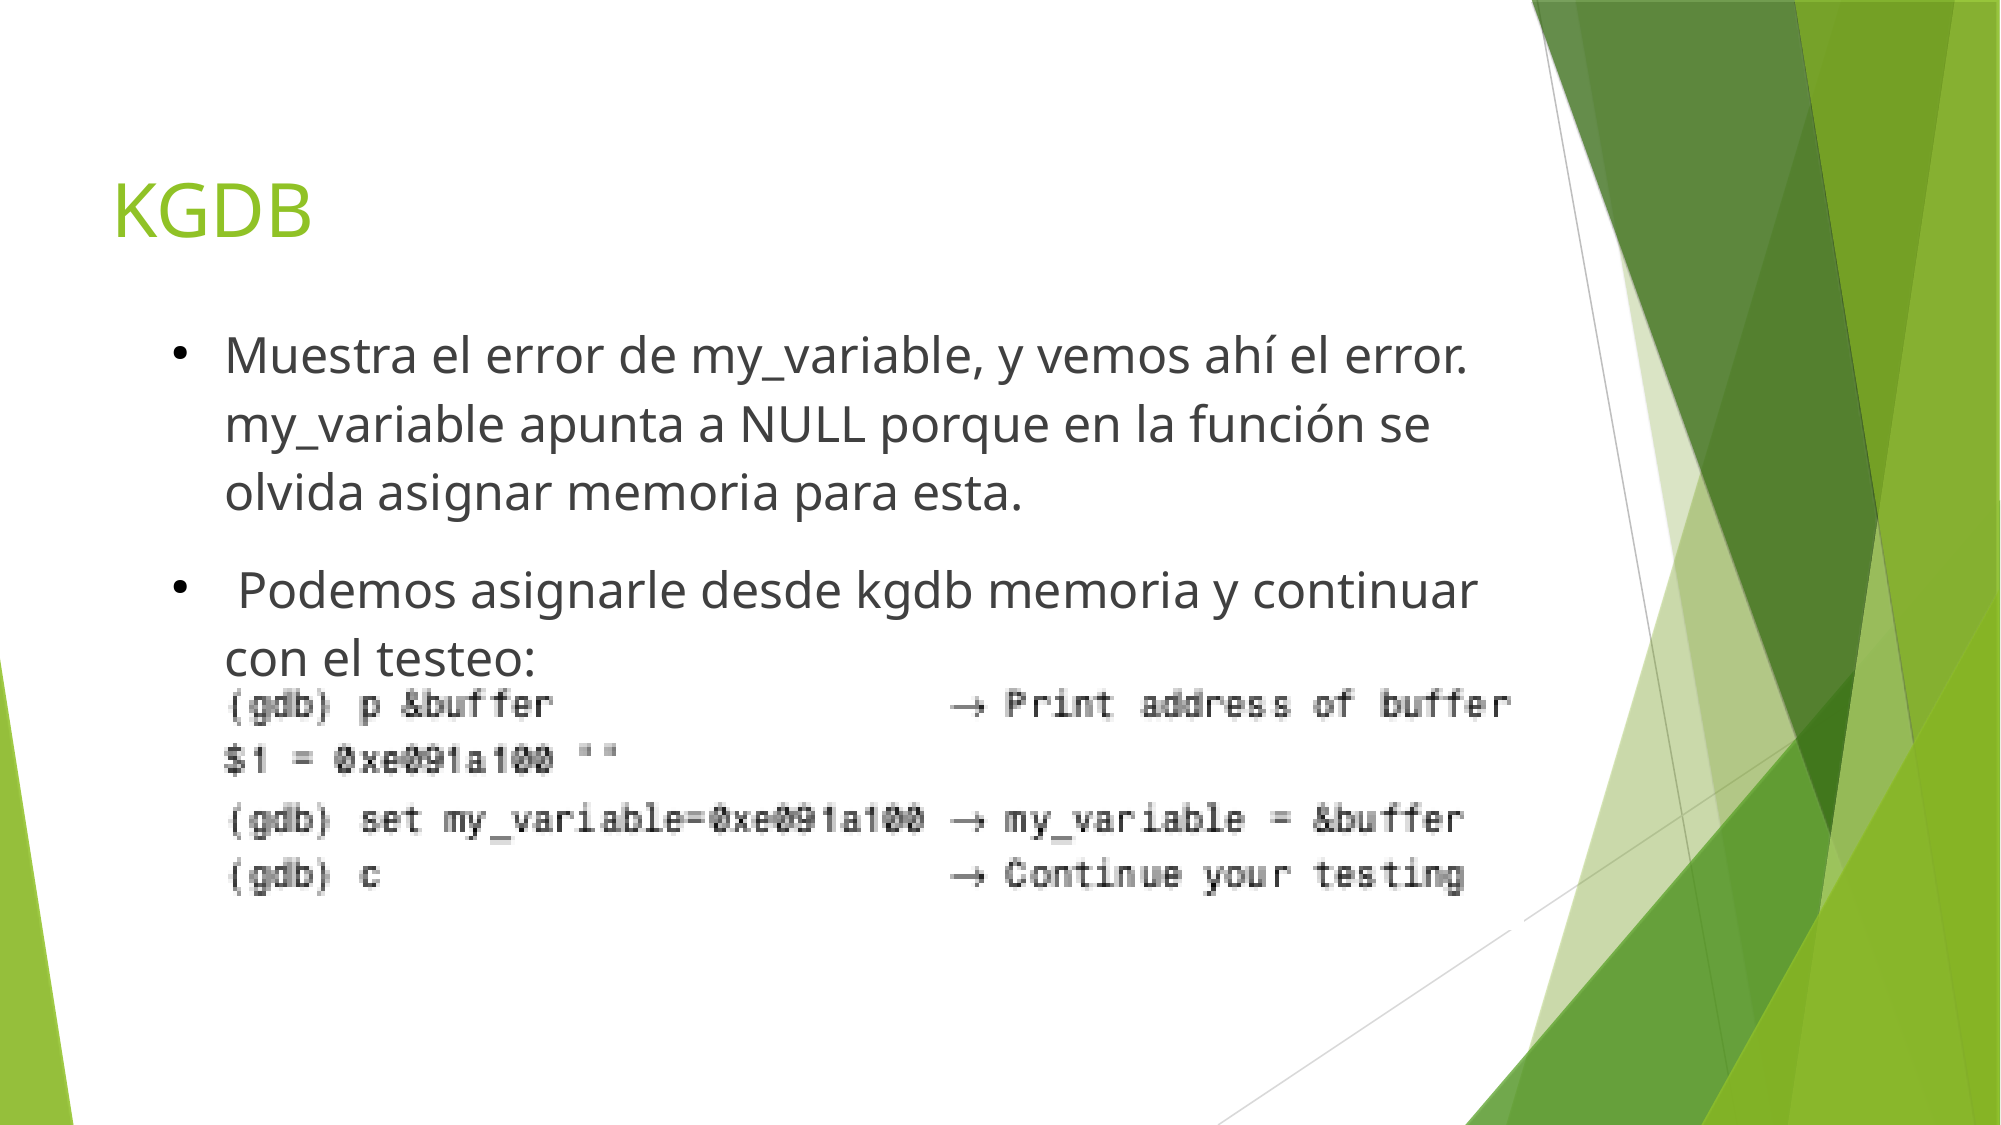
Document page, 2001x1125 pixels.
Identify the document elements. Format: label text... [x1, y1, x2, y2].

list Muestra el error de my_variable, y vemos ahí el error. my_variable apunta a NULL porque en la función se olvida asignar memoria para esta. Podemos asignarle desde kgdb memoria y continuar con el testeo: [153, 320, 1564, 957]
title KGDB [111, 99, 1522, 317]
picture [212, 684, 1524, 930]
